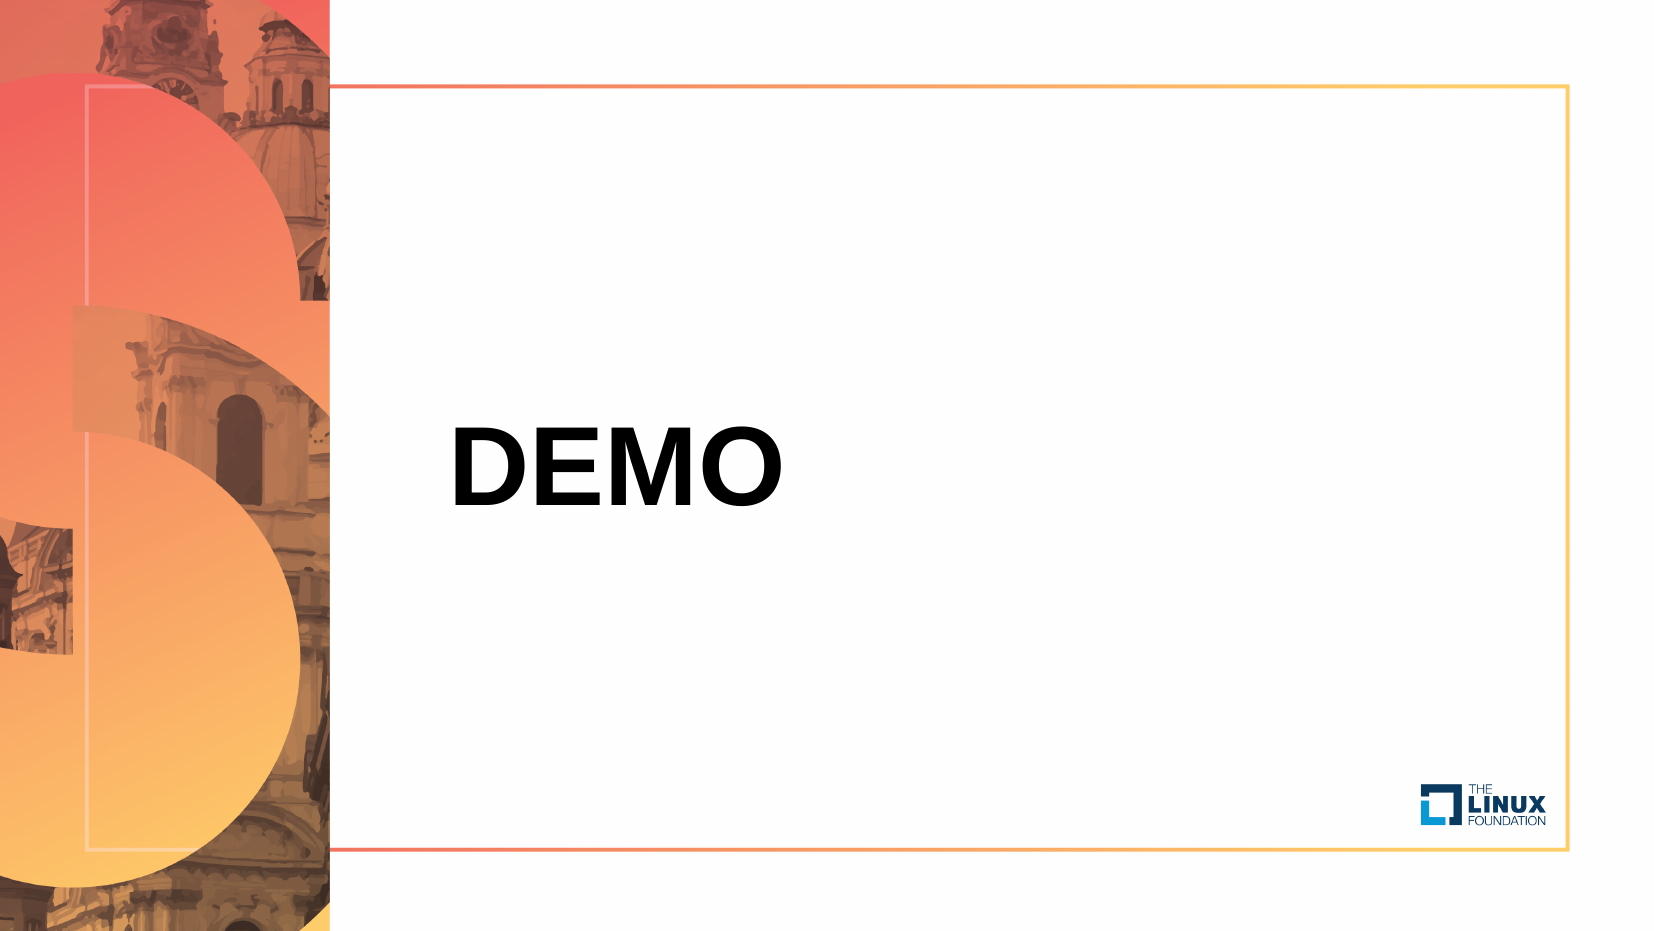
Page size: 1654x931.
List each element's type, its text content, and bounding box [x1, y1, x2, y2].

picture [0, 0, 1654, 931]
list DEMO [377, 200, 1477, 733]
